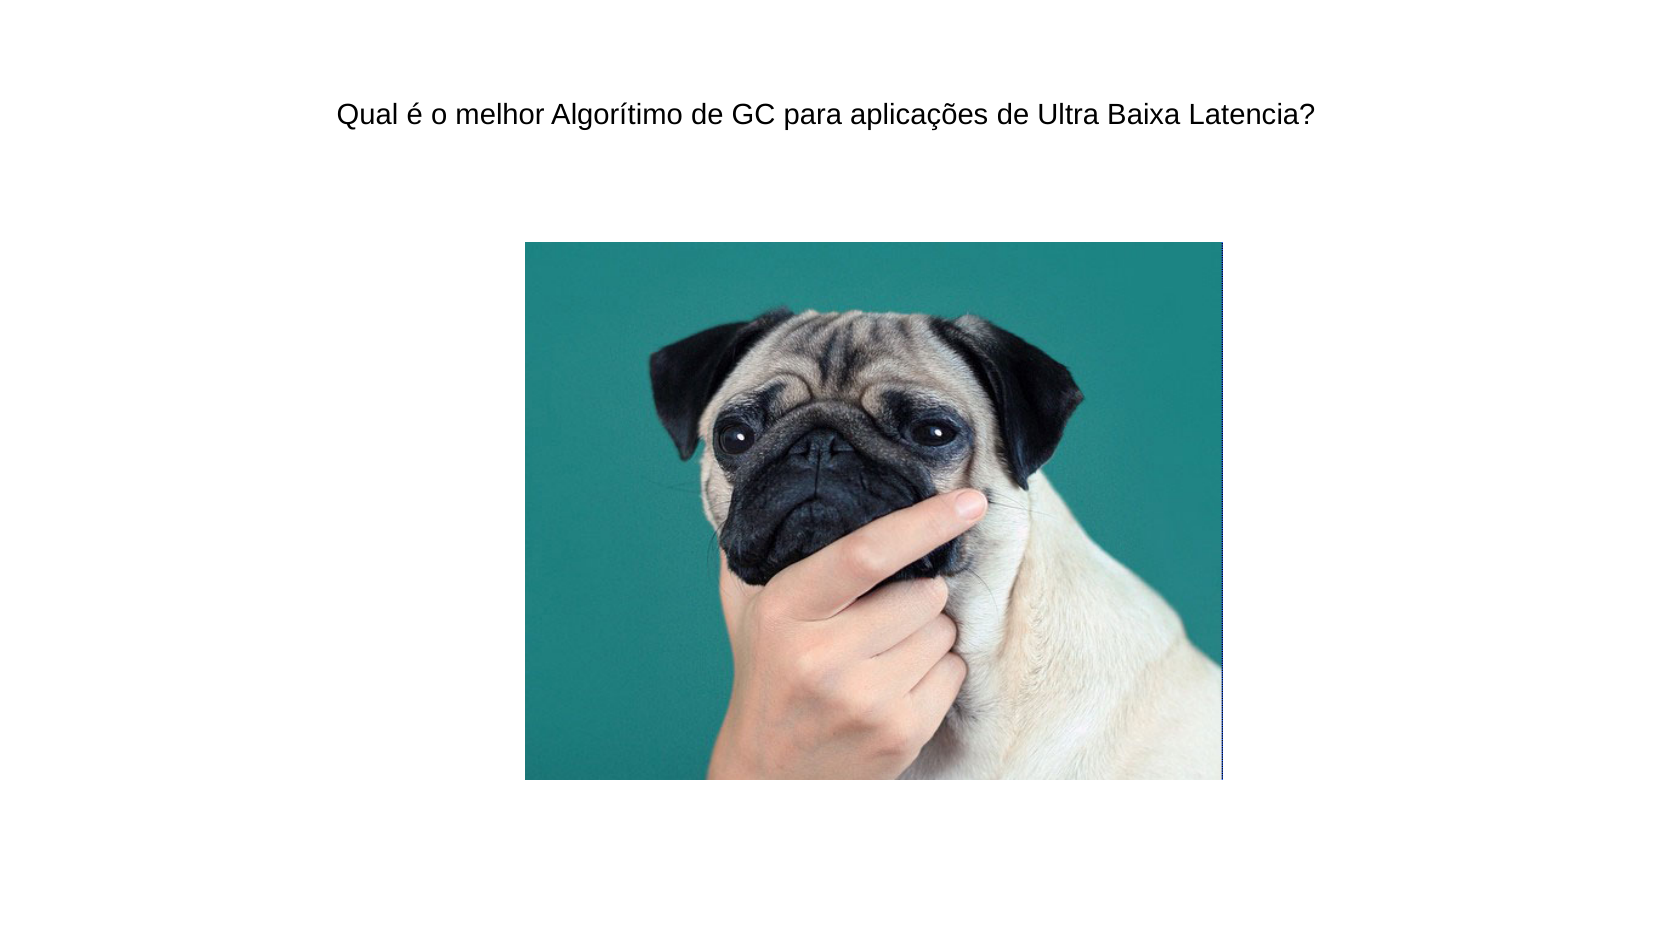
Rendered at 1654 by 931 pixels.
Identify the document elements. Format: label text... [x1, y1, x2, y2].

title Qual é o melhor Algorítimo de GC para aplicações de Ultra Baixa Latencia? [82, 37, 1571, 193]
picture [525, 242, 1223, 781]
